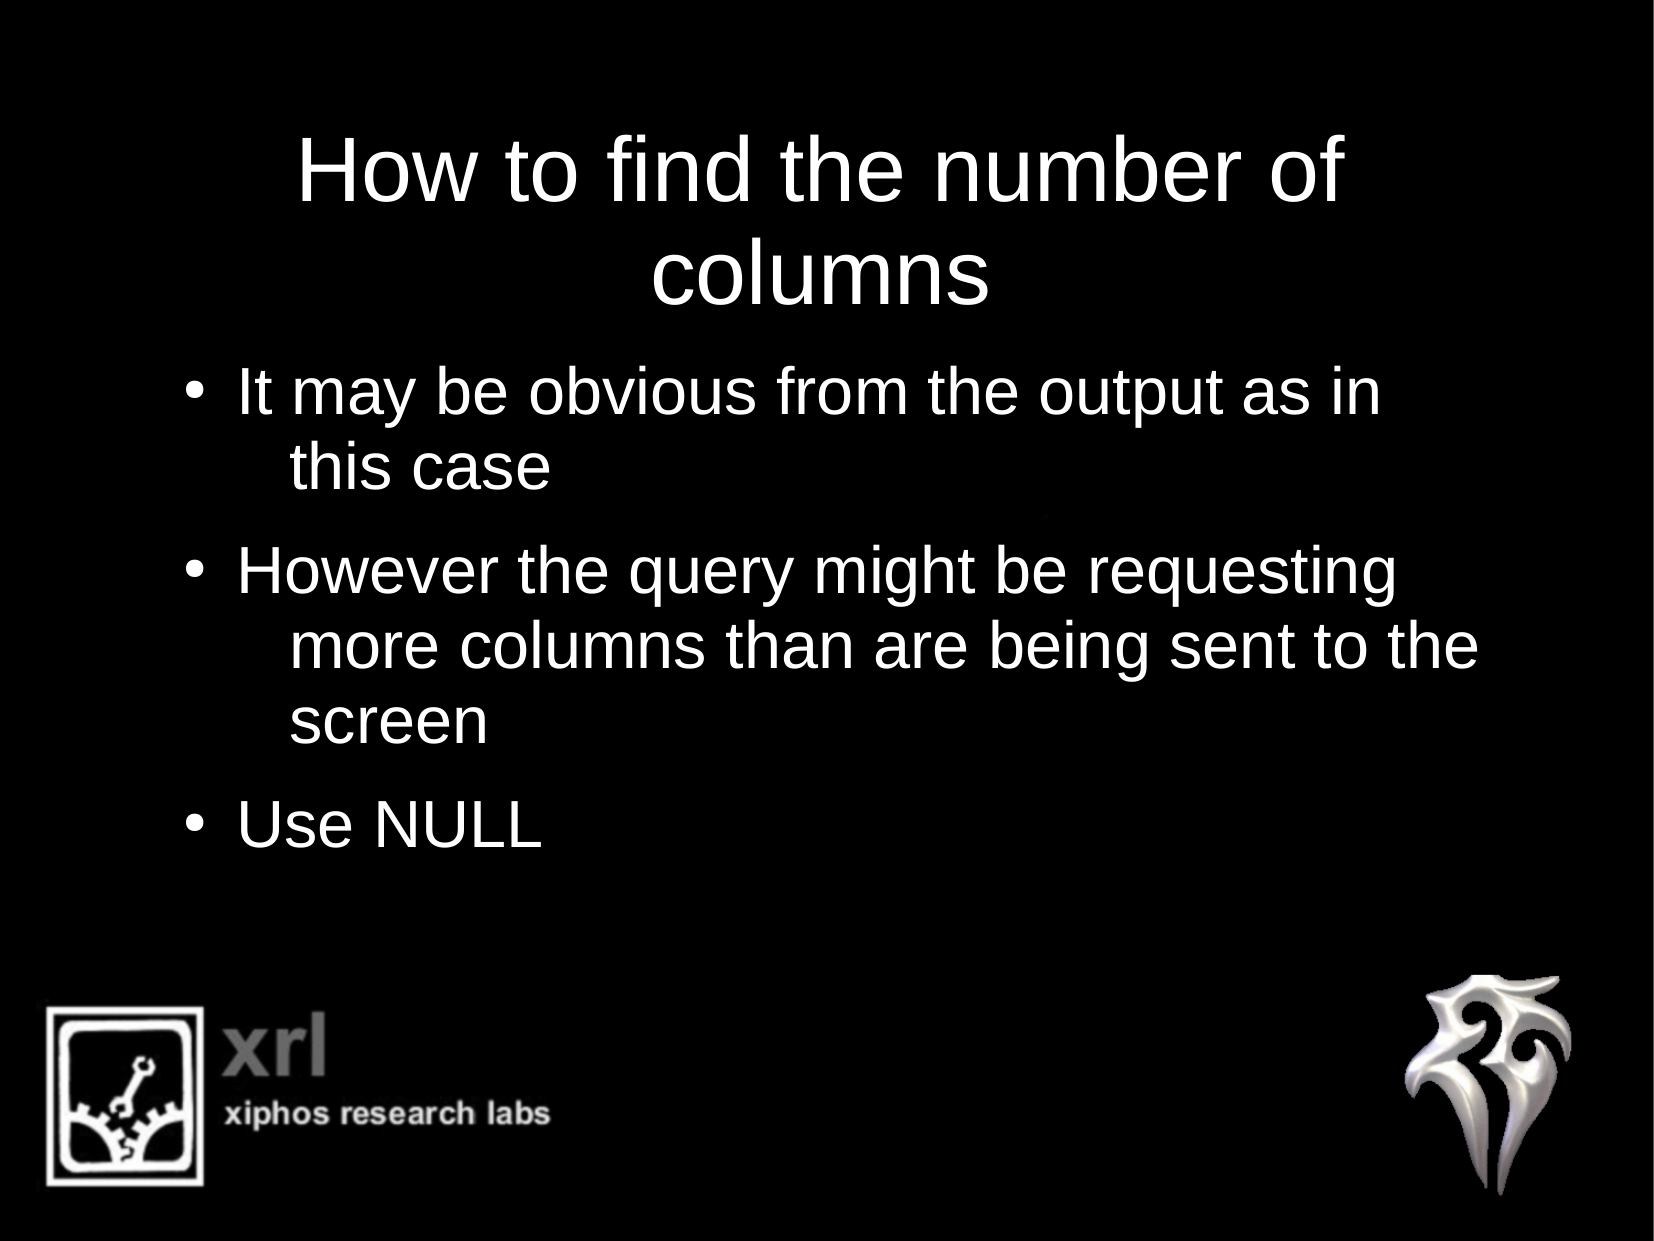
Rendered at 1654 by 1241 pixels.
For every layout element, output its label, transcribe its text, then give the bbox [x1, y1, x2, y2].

title How to find the number of columns [135, 117, 1506, 325]
picture [0, 0, 1654, 1241]
list It may be obvious from the output as in this case However the query might be requesting more columns than are being sent to the screen Use NULL [147, 354, 1506, 1173]
